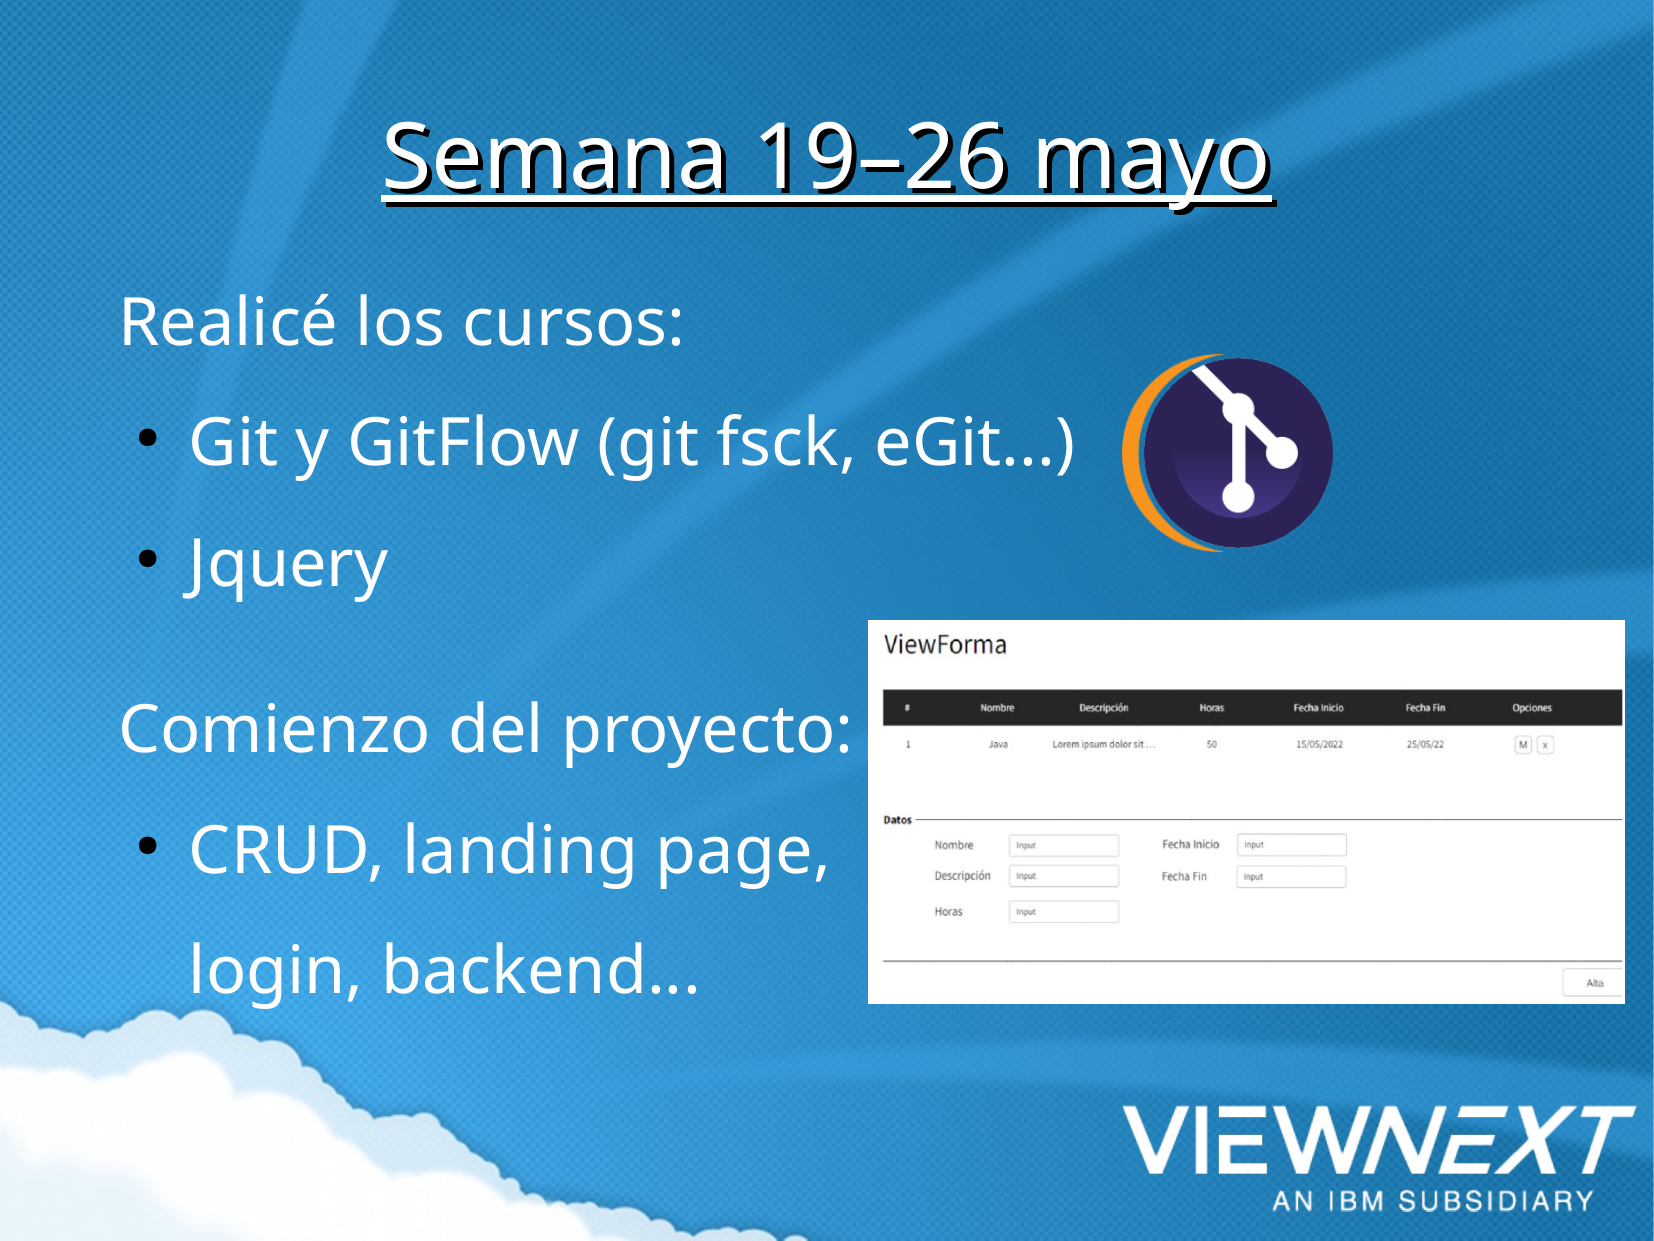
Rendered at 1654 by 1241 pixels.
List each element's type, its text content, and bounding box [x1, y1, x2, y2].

list Realicé los cursos: Git y GitFlow (git fsck, eGit...) Jquery Comienzo del proyecto: CRUD, landing page, login, backend... [118, 274, 1607, 1093]
title Semana 19–26 mayo [82, 49, 1571, 257]
picture [0, 0, 1654, 1241]
